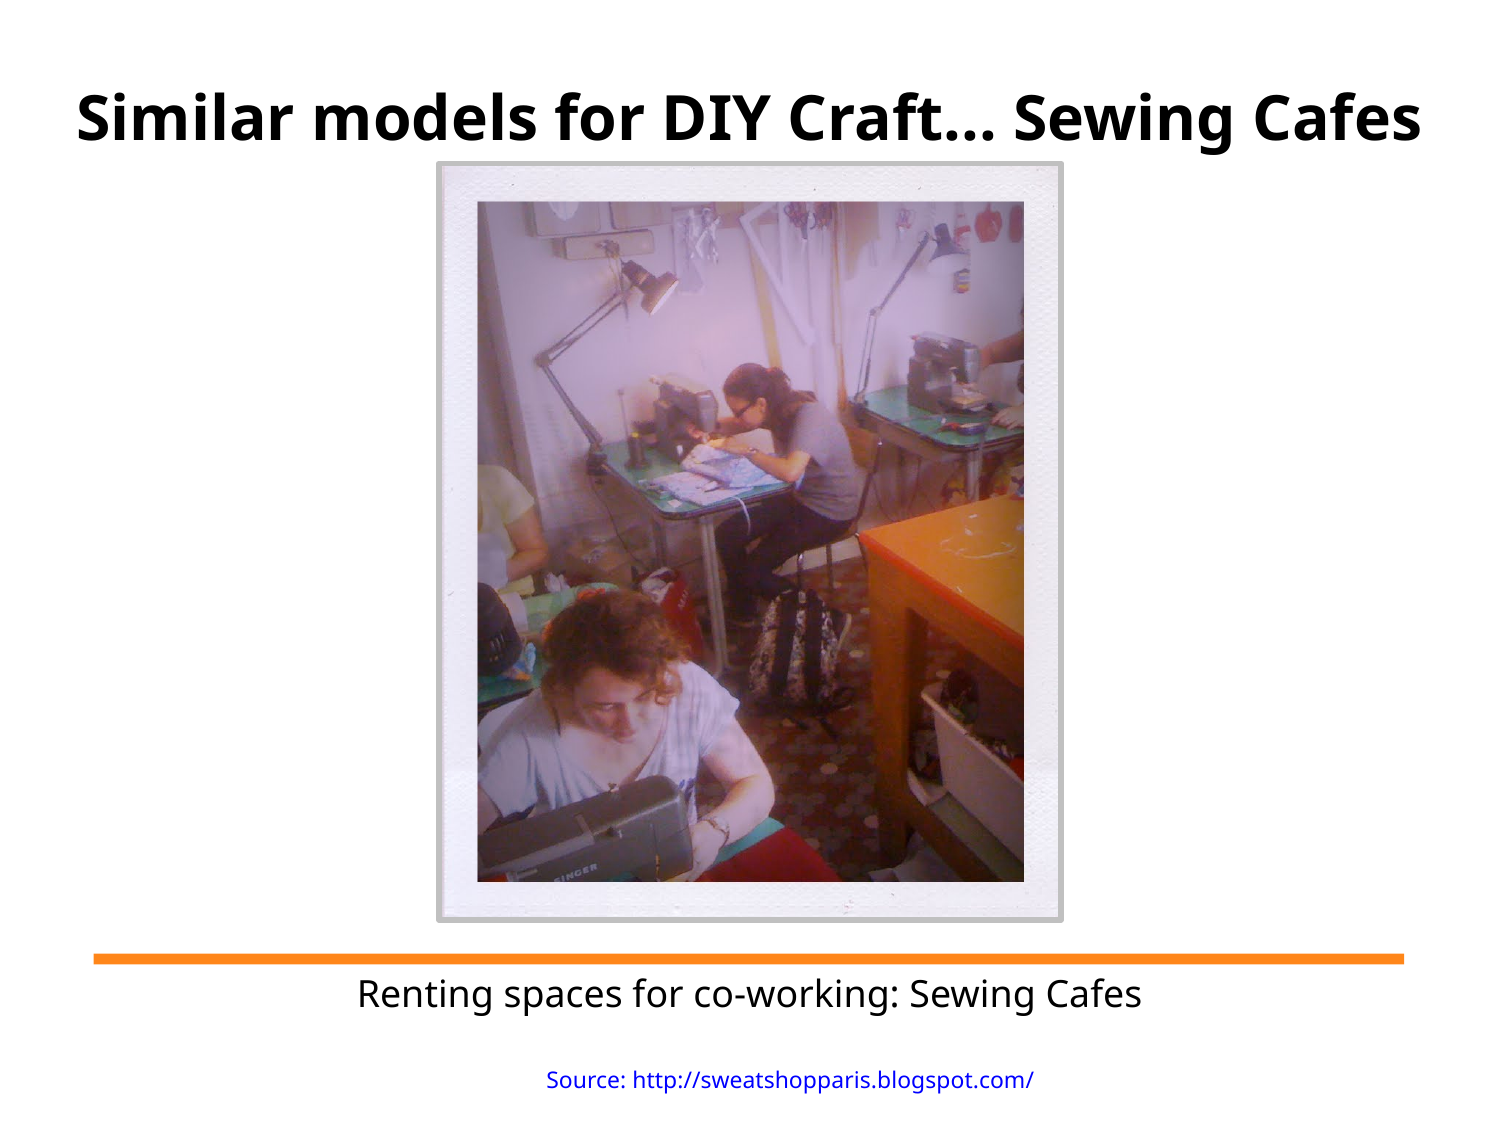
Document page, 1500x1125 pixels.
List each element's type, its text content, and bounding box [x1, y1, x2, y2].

text_box Source: http://sweatshopparis.blogspot.com/ [531, 1056, 969, 1098]
title Similar models for DIY Craft... Sewing Cafes [75, 44, 1426, 188]
text_box Renting spaces for co-working: Sewing Cafes [103, 960, 1398, 1020]
picture [0, 0, 1500, 1125]
